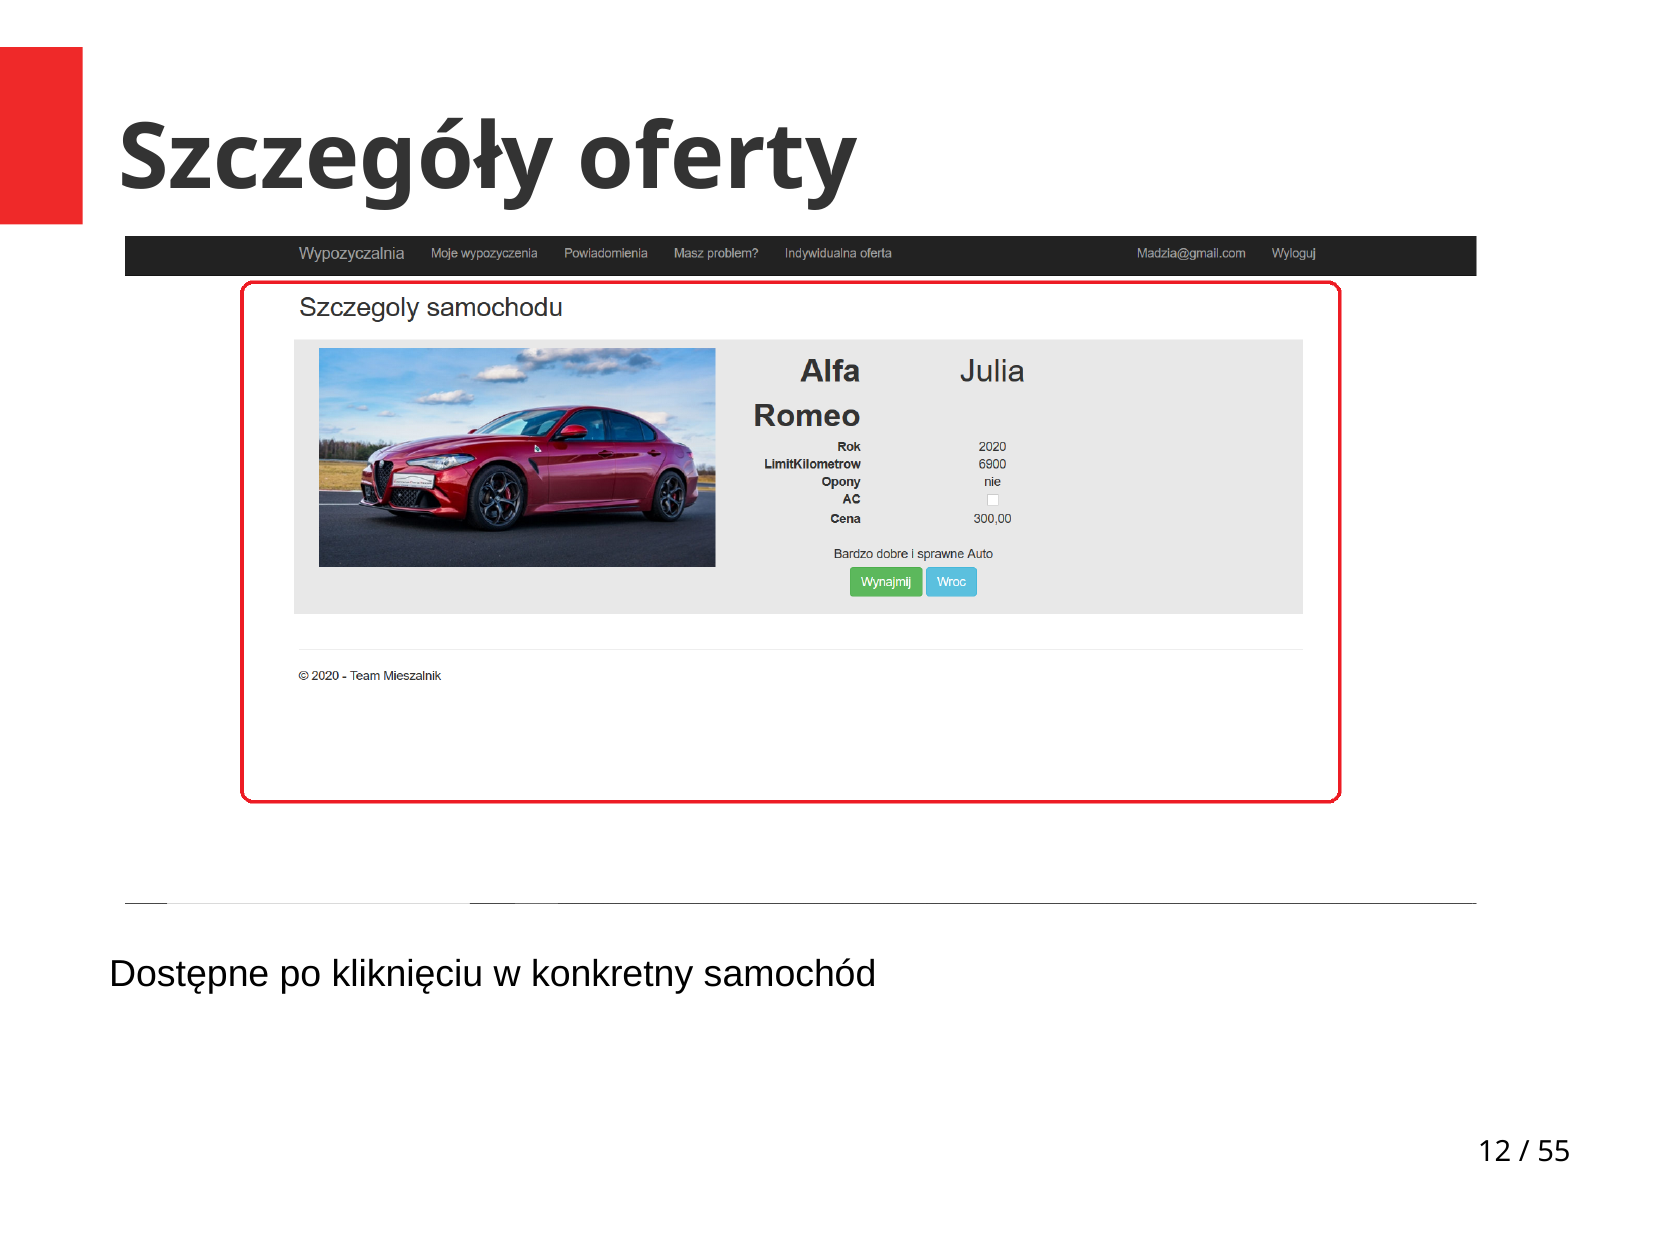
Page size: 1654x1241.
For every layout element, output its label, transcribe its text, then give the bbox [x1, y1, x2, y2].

text_box Dostępne po kliknięciu w konkretny samochód [94, 944, 1430, 1002]
picture [125, 236, 1477, 993]
title Szczegóły oferty [118, 49, 1571, 257]
